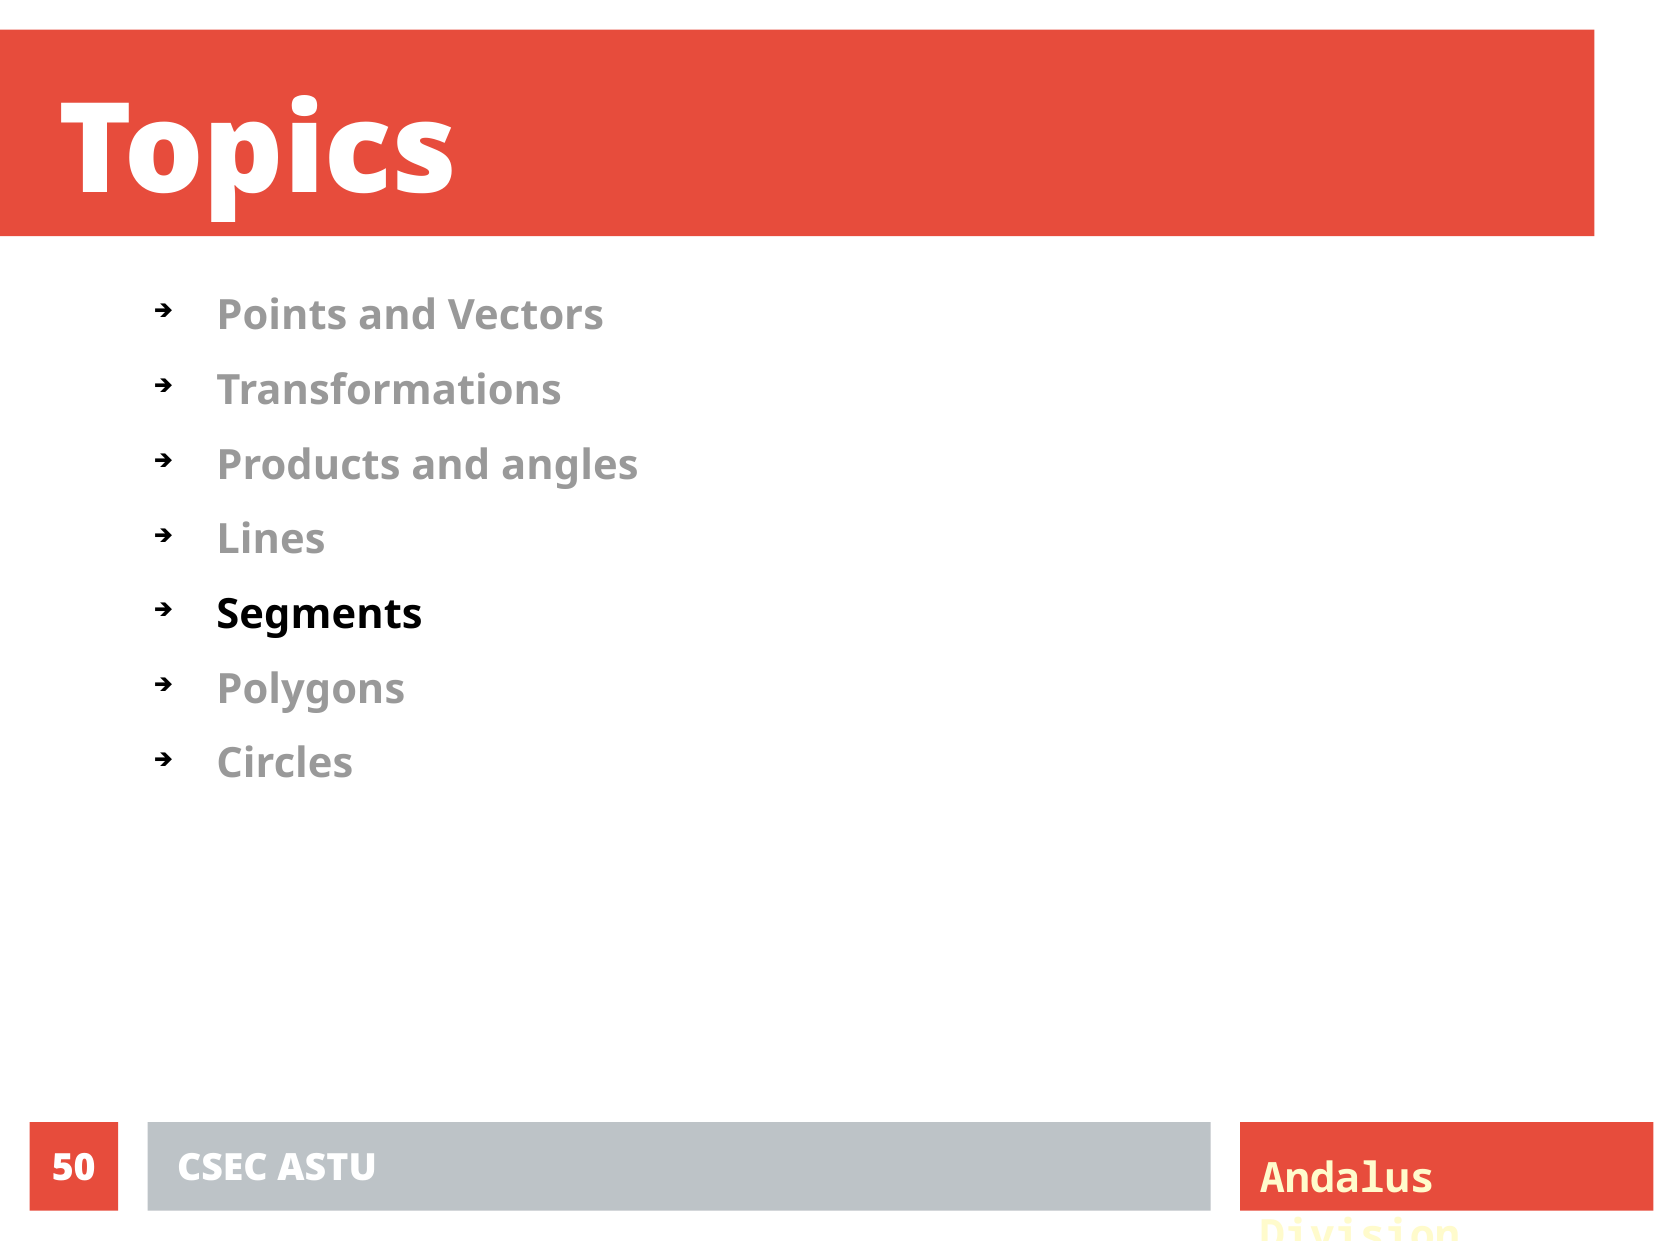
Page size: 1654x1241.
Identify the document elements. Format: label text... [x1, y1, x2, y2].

title Topics [59, 59, 1595, 207]
text_box Andalus Division [1245, 1140, 1636, 1197]
list Points and Vectors Transformations Products and angles Lines Segments Polygons Circles [59, 285, 1565, 1093]
